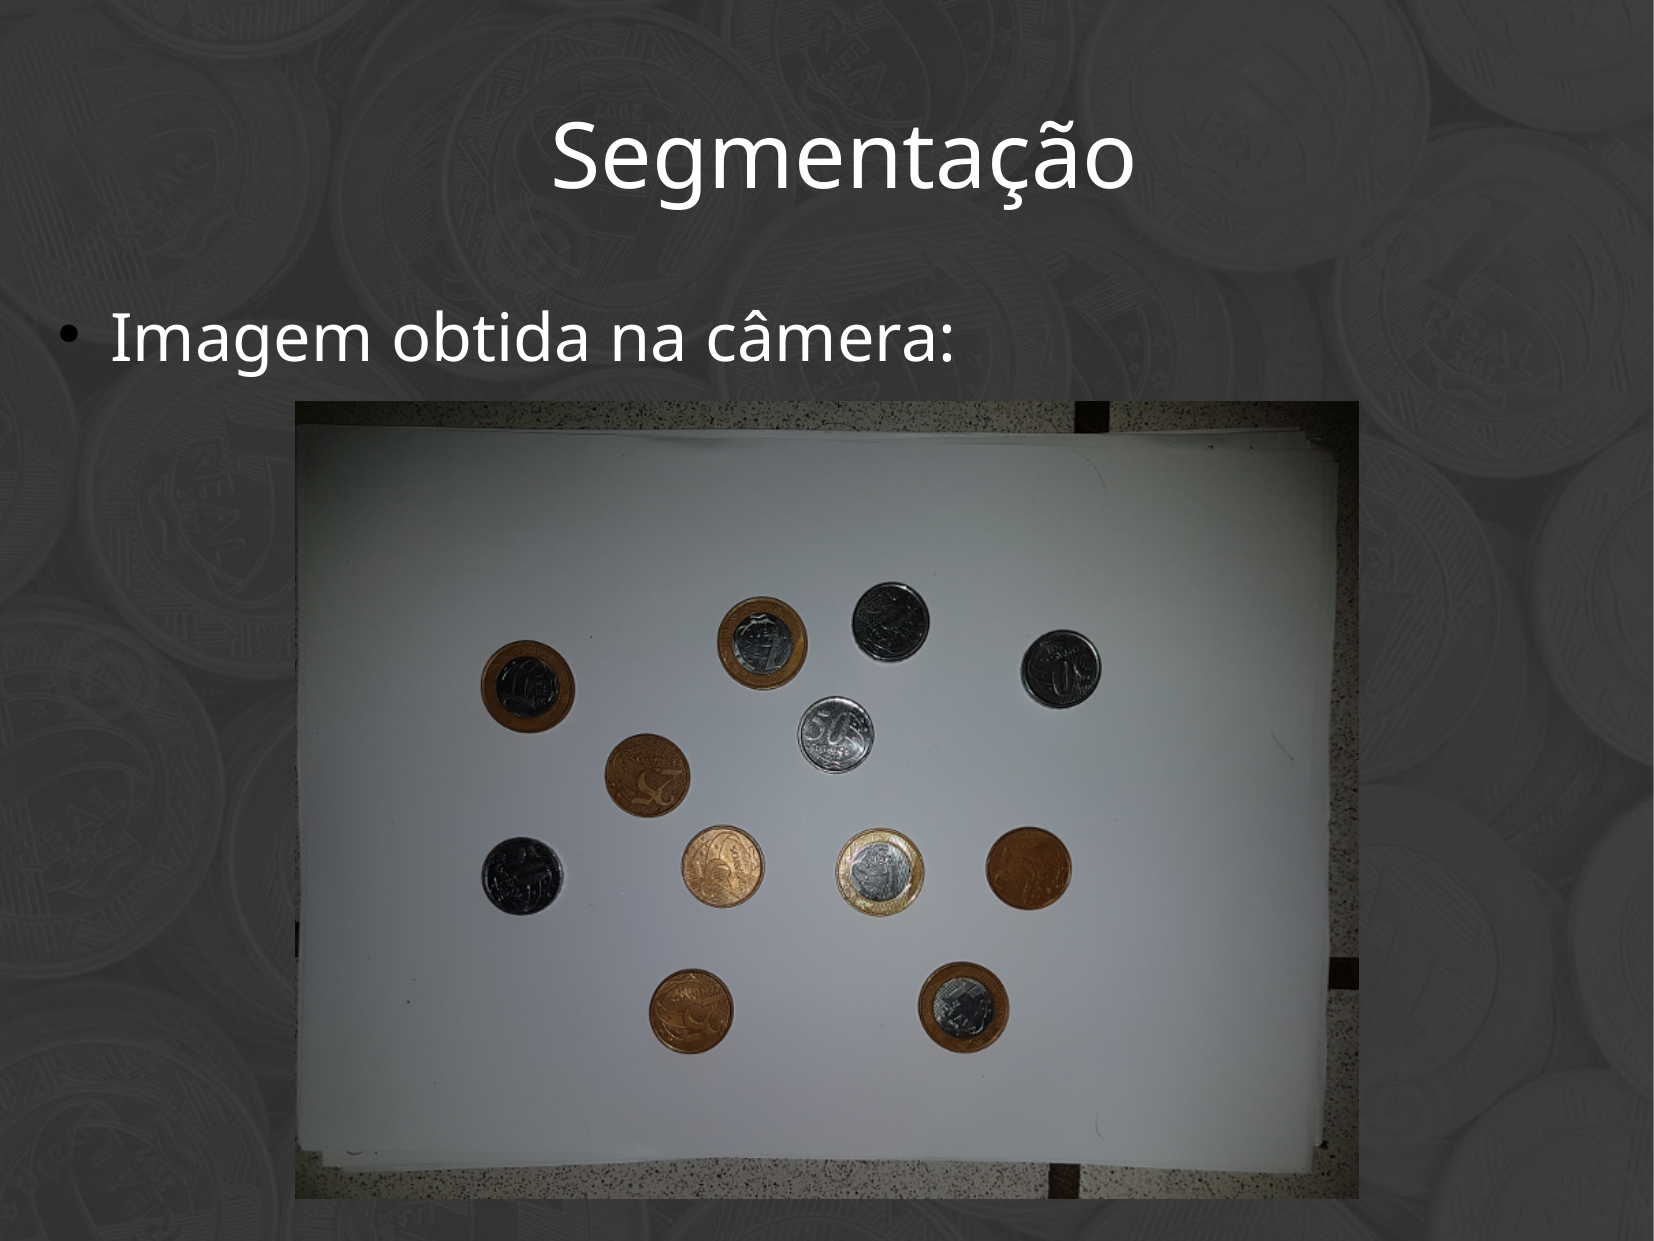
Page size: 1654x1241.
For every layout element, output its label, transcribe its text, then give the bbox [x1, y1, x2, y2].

picture [0, 0, 1654, 1241]
list Imagem obtida na câmera: [39, 290, 1528, 1010]
title Segmentação [82, 49, 1571, 257]
